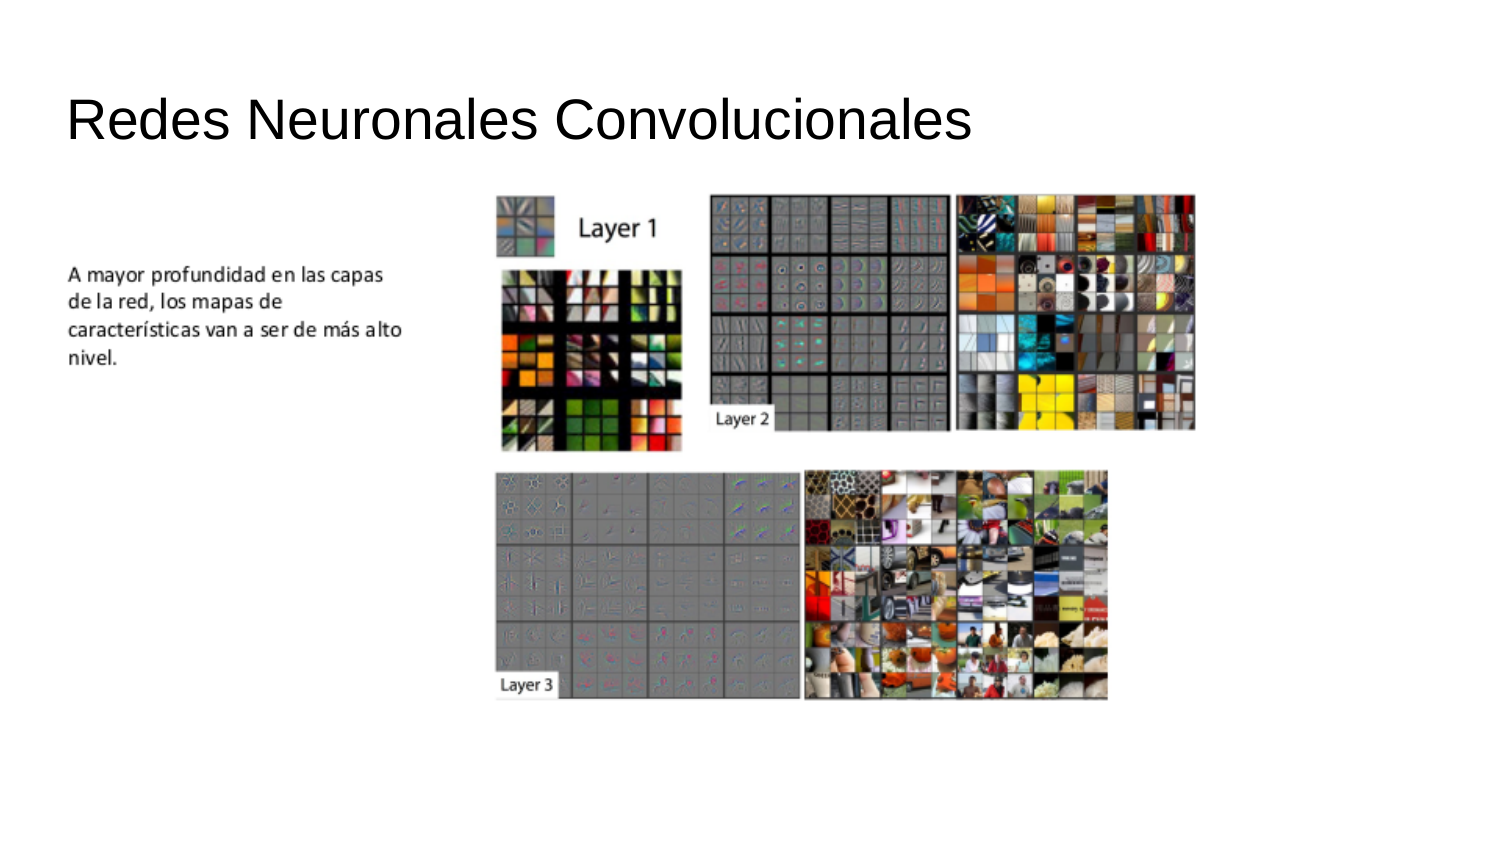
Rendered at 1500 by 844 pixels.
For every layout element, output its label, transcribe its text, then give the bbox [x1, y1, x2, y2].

title Redes Neuronales Convolucionales [51, 72, 1449, 167]
picture [51, 188, 1205, 710]
